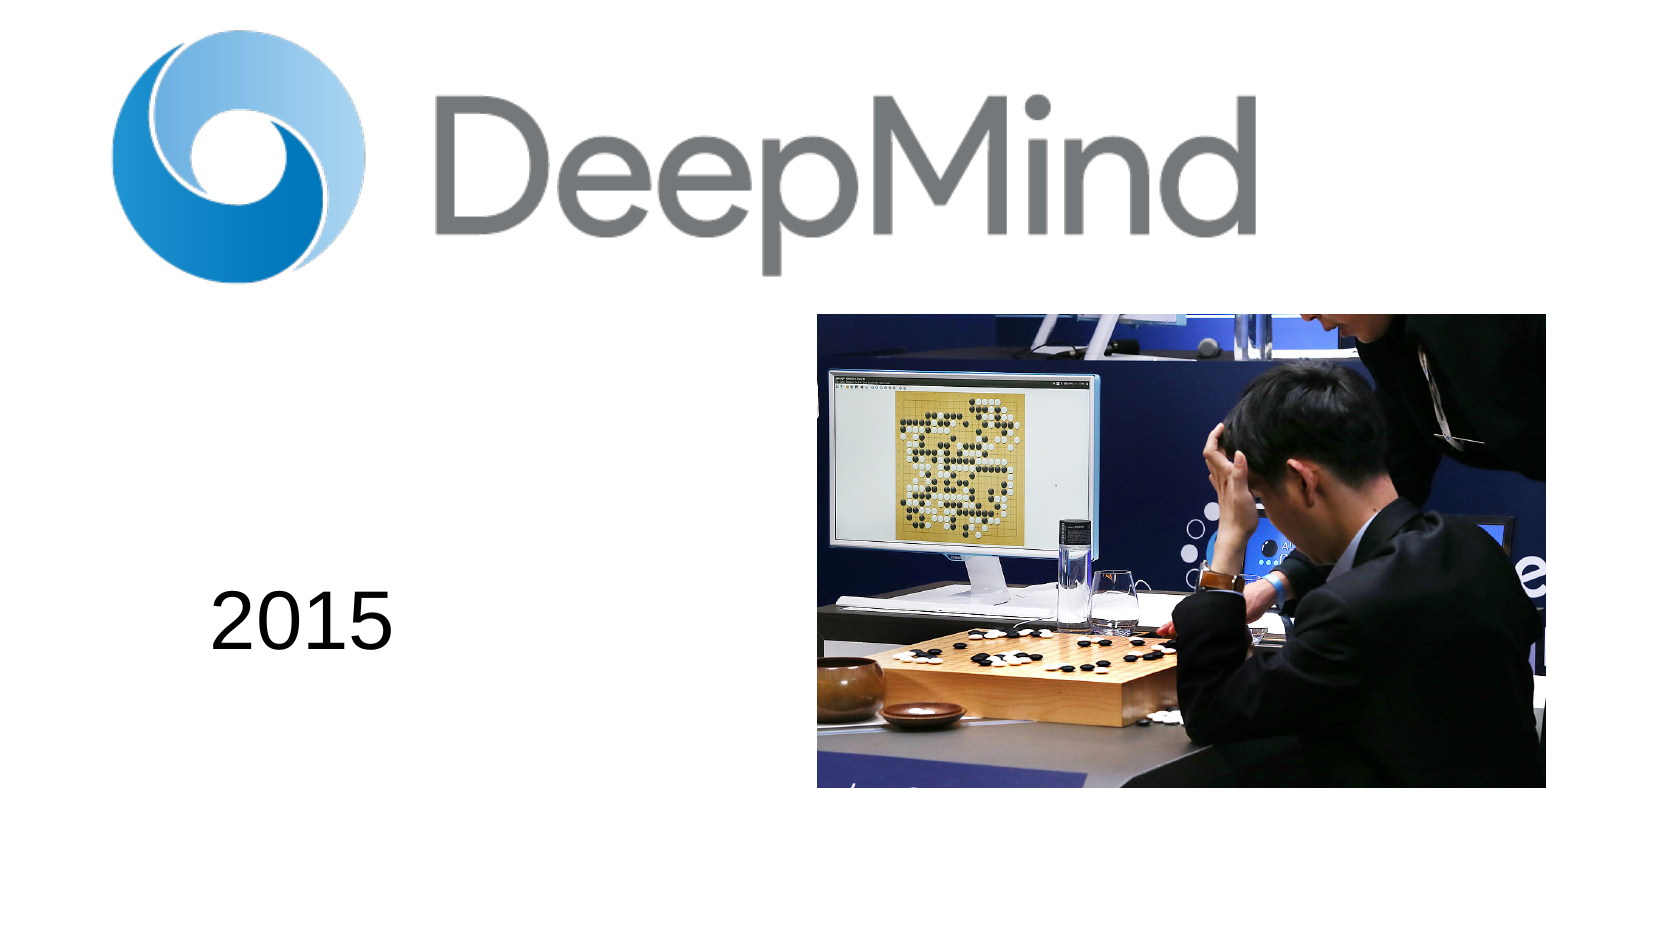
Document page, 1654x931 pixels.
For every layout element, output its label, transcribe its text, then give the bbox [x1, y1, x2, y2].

picture [817, 314, 1546, 788]
picture [93, 17, 1276, 301]
text_box 2015 [195, 567, 451, 661]
